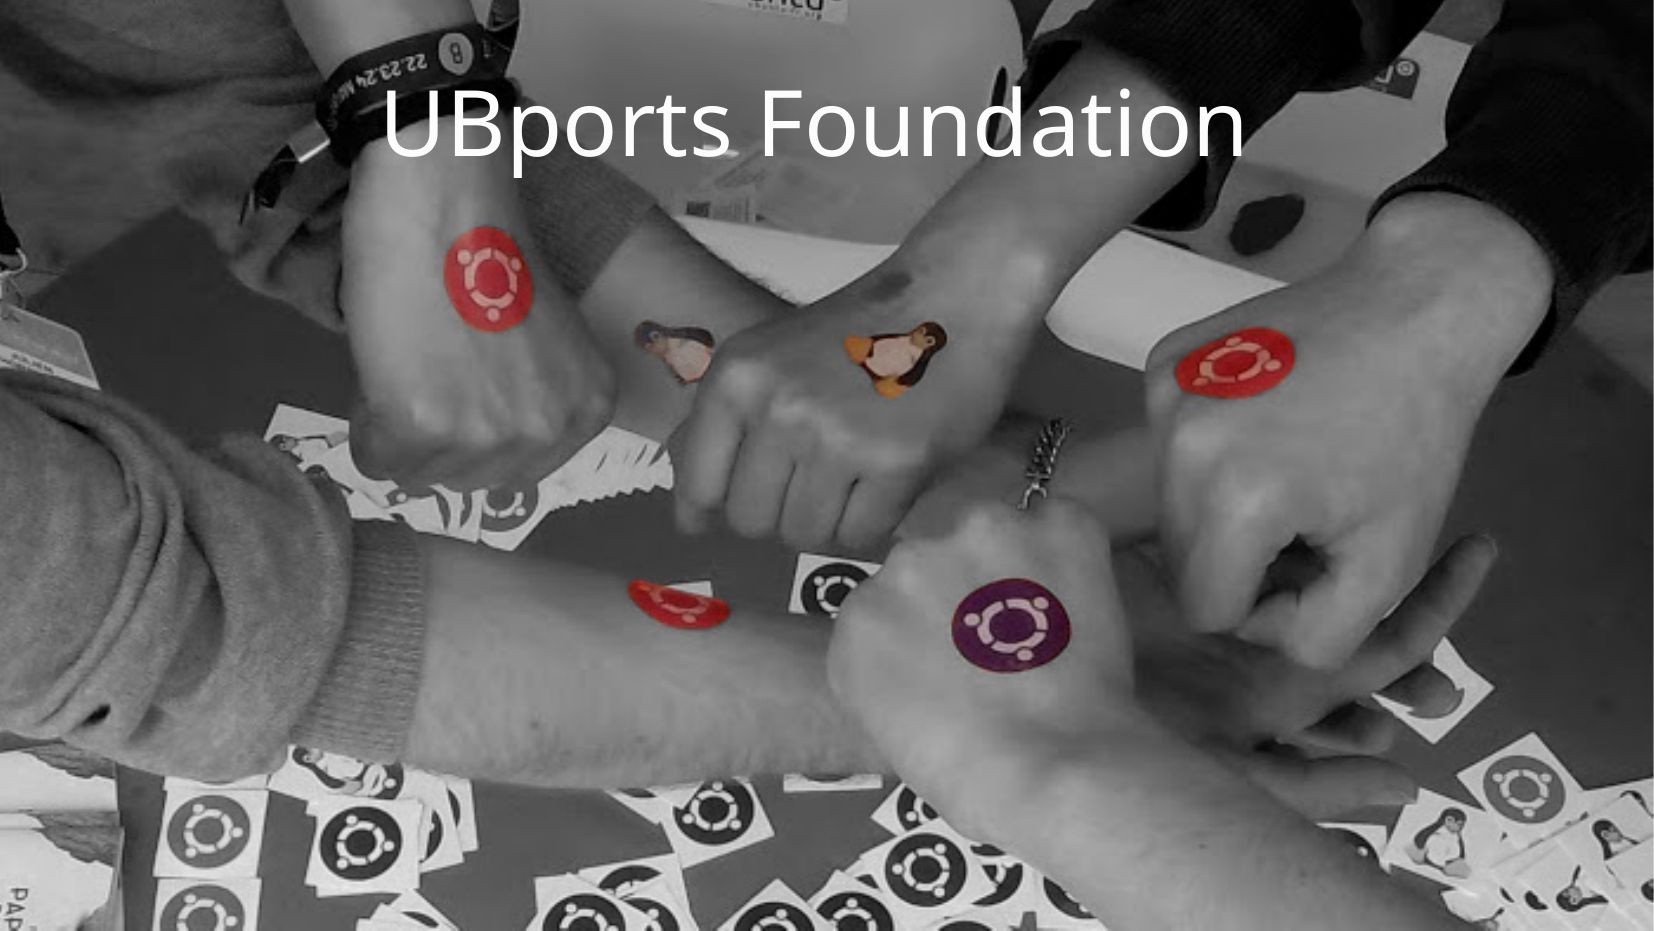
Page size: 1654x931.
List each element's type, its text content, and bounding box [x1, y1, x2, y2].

title UBports Foundation [70, 17, 1560, 225]
picture [0, 0, 1654, 931]
